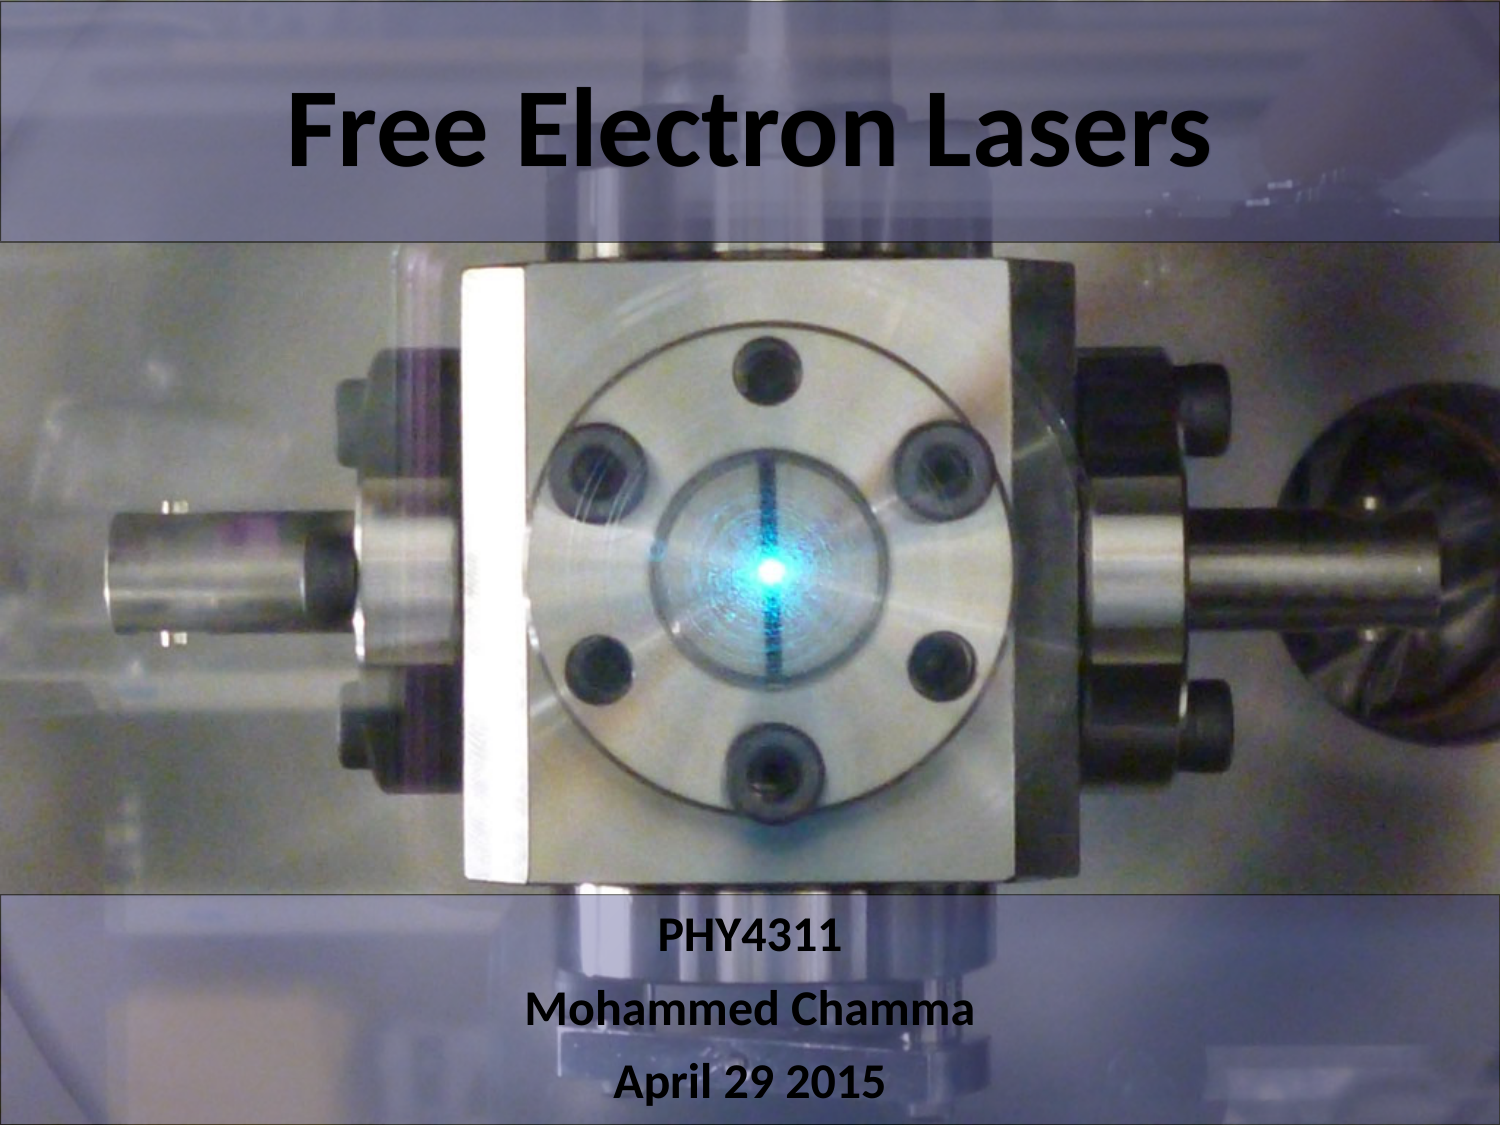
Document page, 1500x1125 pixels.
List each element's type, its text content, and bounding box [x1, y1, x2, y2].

title Free Electron Lasers [0, 1, 1500, 243]
subtitle PHY4311 Mohammed Chamma April 29 2015 [0, 894, 1500, 1125]
picture [0, 243, 1500, 894]
